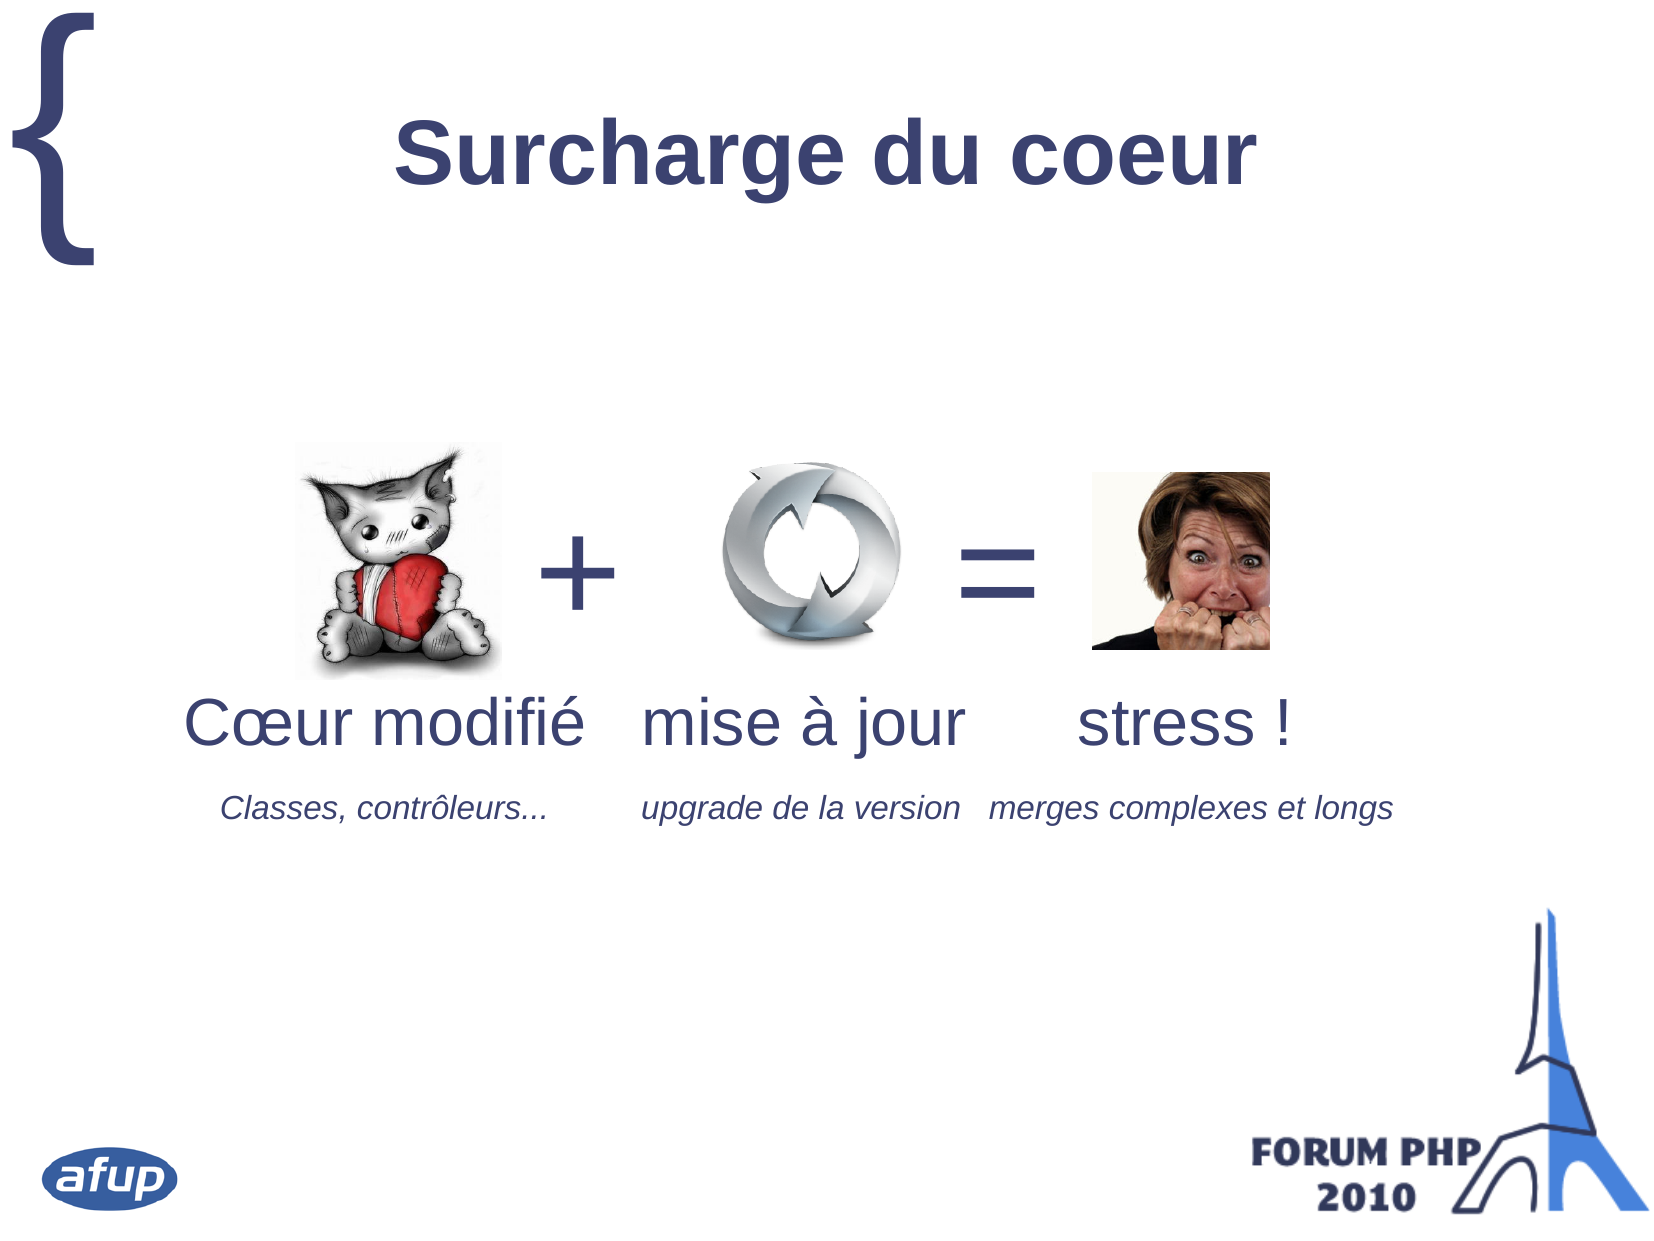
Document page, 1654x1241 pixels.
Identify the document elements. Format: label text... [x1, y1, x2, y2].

picture [1092, 472, 1270, 650]
list + = Cœur modifié mise à jour stress ! Classes, contrôleurs... upgrade de la version merges complexes et longs [112, 383, 1601, 1203]
picture [295, 442, 502, 680]
title Surcharge du coeur [82, 49, 1571, 257]
picture [1240, 872, 1650, 1241]
picture [708, 442, 916, 650]
picture [41, 1146, 178, 1211]
